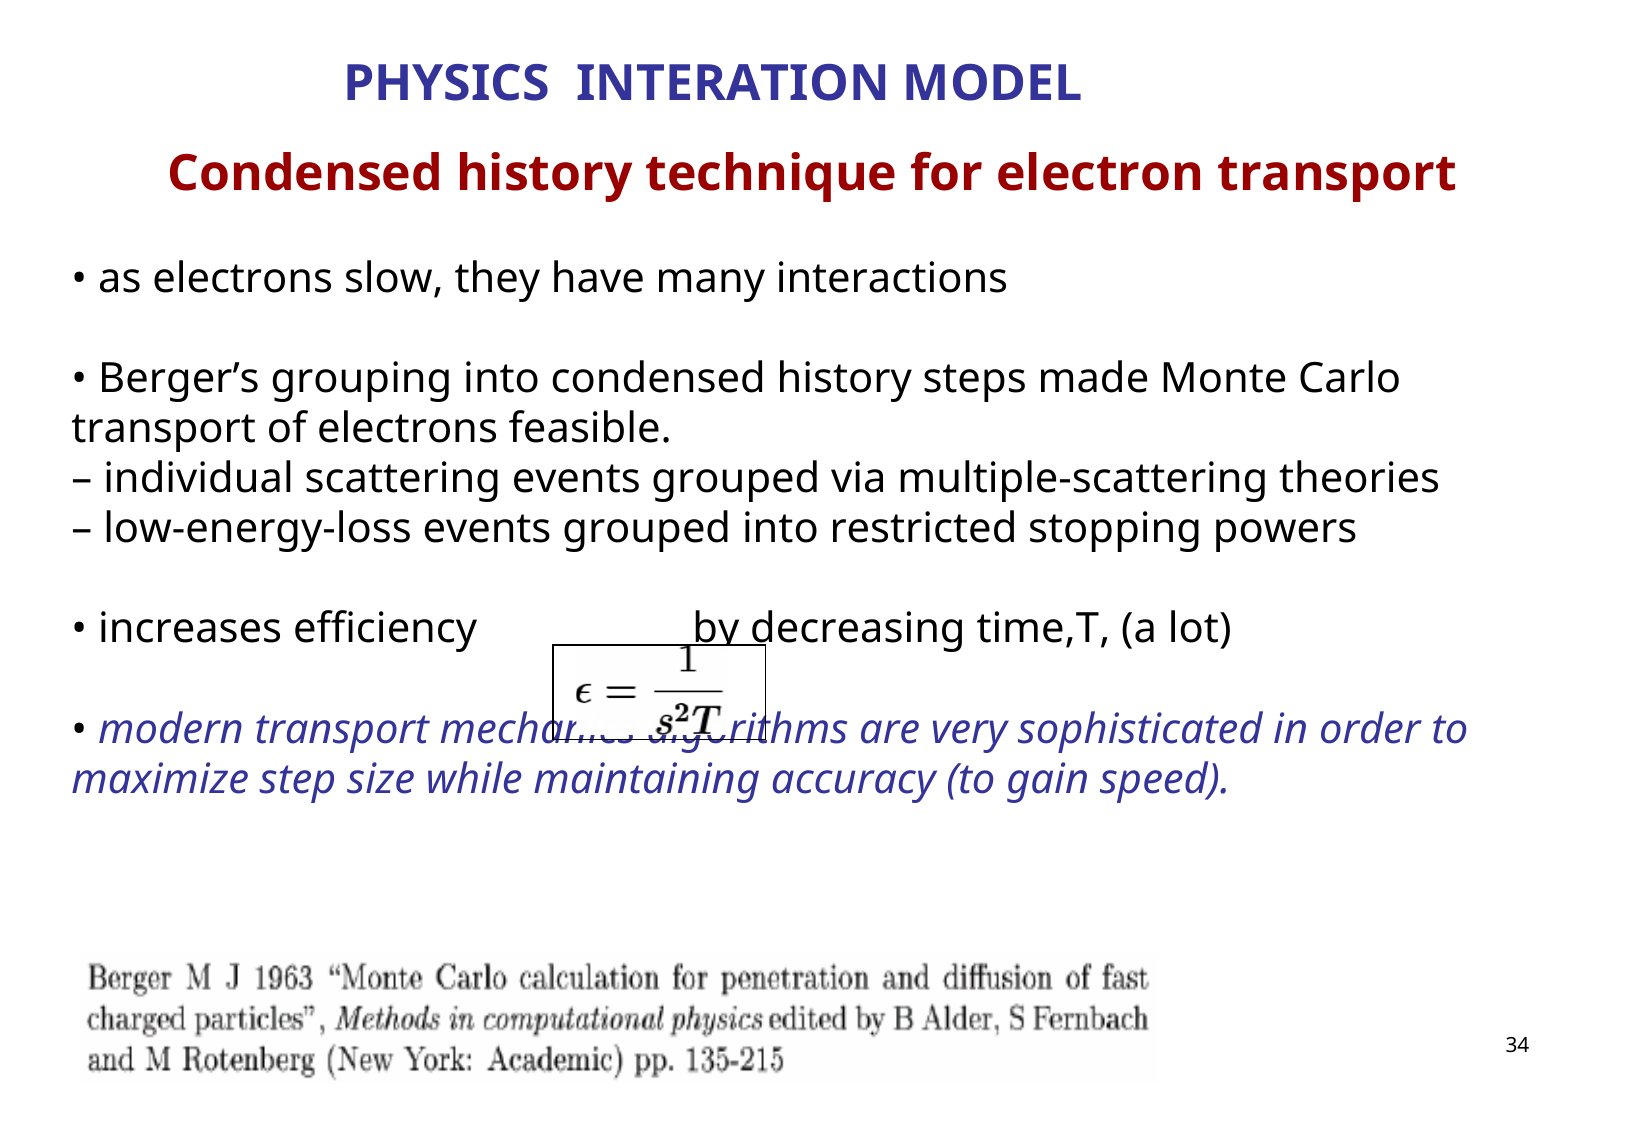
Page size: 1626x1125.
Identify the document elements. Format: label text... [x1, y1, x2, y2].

text_box • as electrons slow, they have many interactions • Berger’s grouping into condensed history steps made Monte Carlo transport of electrons feasible. – individual scattering events grouped via multiple-scattering theories – low-energy-loss events grouped into restricted stopping powers • increases efficiency by decreasing time,T, (a lot) • modern transport mechanics algorithms are very sophisticated in order to maximize step size while maintaining accuracy (to gain speed). [56, 243, 1557, 810]
picture [576, 646, 730, 735]
text_box Condensed history technique for electron transport [68, 132, 1557, 209]
text_box PHYSICS INTERATION MODEL [328, 42, 1099, 119]
picture [80, 952, 1159, 1083]
